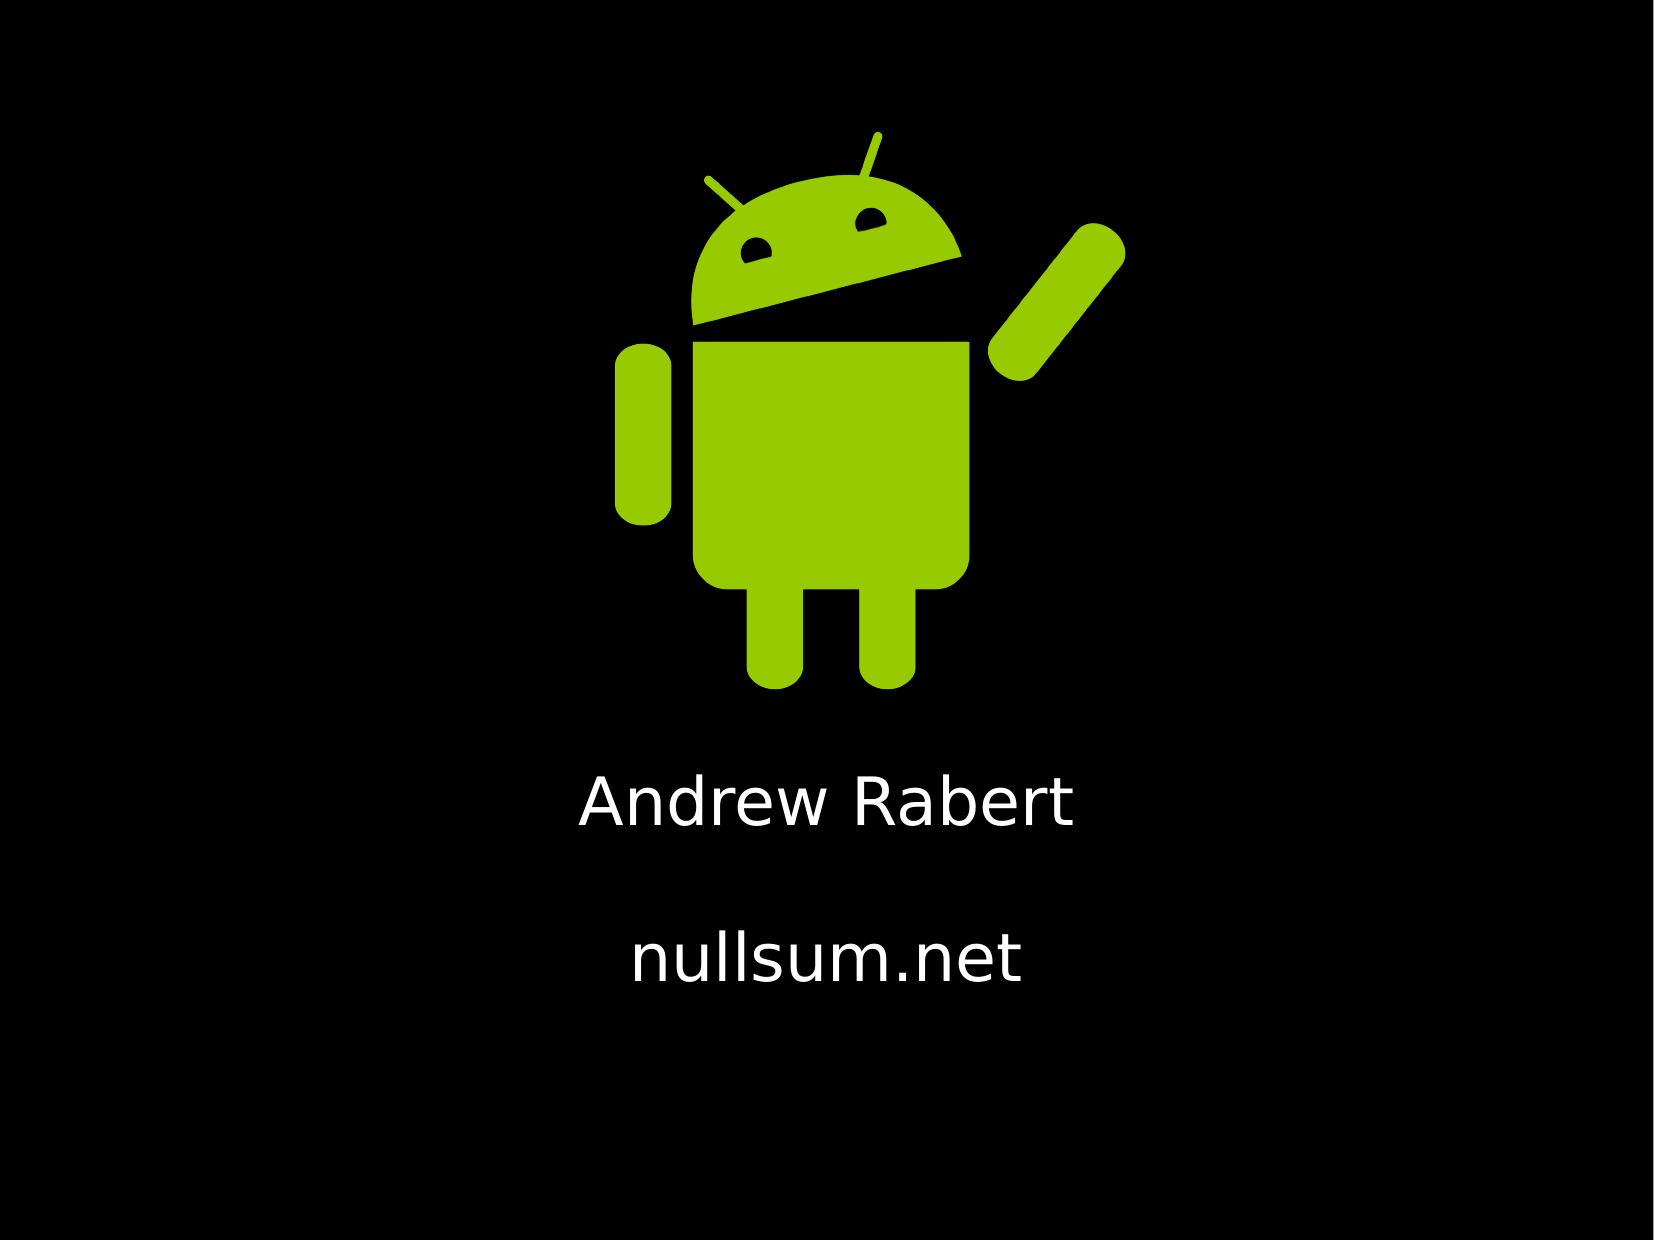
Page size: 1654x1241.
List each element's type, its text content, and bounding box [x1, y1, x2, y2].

text_box Andrew Rabert nullsum.net [519, 756, 1135, 1081]
picture [614, 131, 1126, 691]
